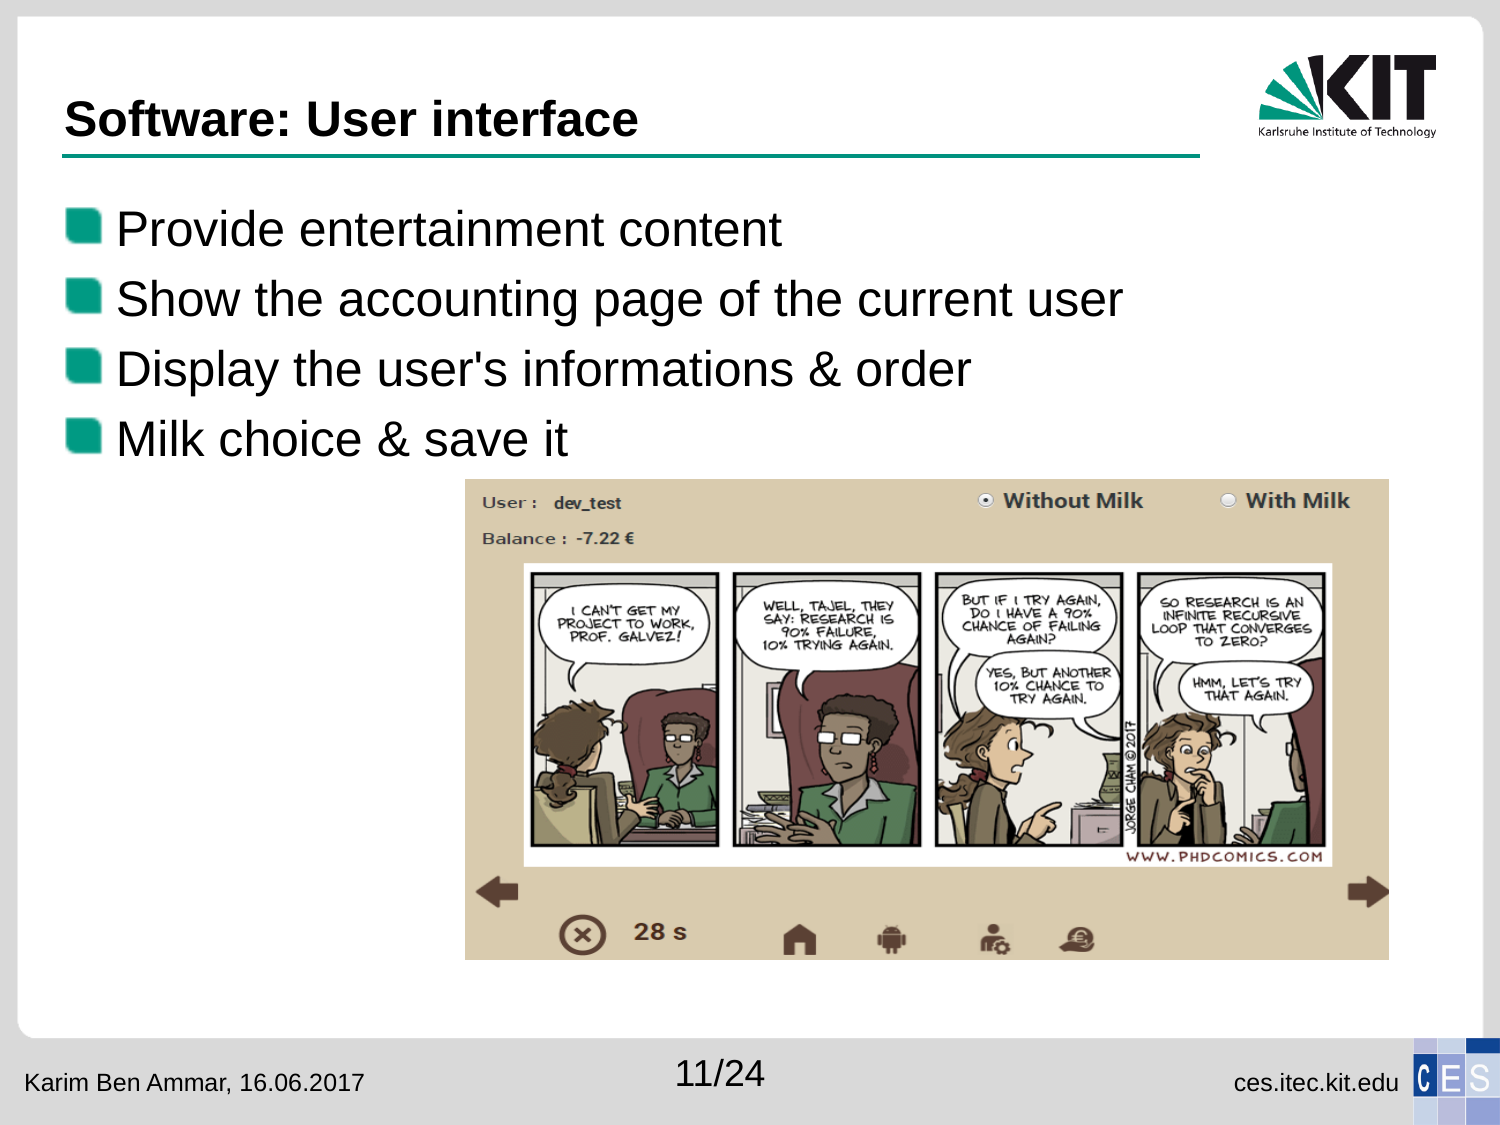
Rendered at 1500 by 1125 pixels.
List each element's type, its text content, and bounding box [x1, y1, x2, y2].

title Software: User interface [64, 54, 1198, 147]
list Provide entertainment content Show the accounting page of the current user Display the user's informations & order Milk choice & save it [64, 196, 1426, 1000]
text_box 11/24 [659, 1045, 783, 1117]
picture [0, 0, 1500, 1125]
